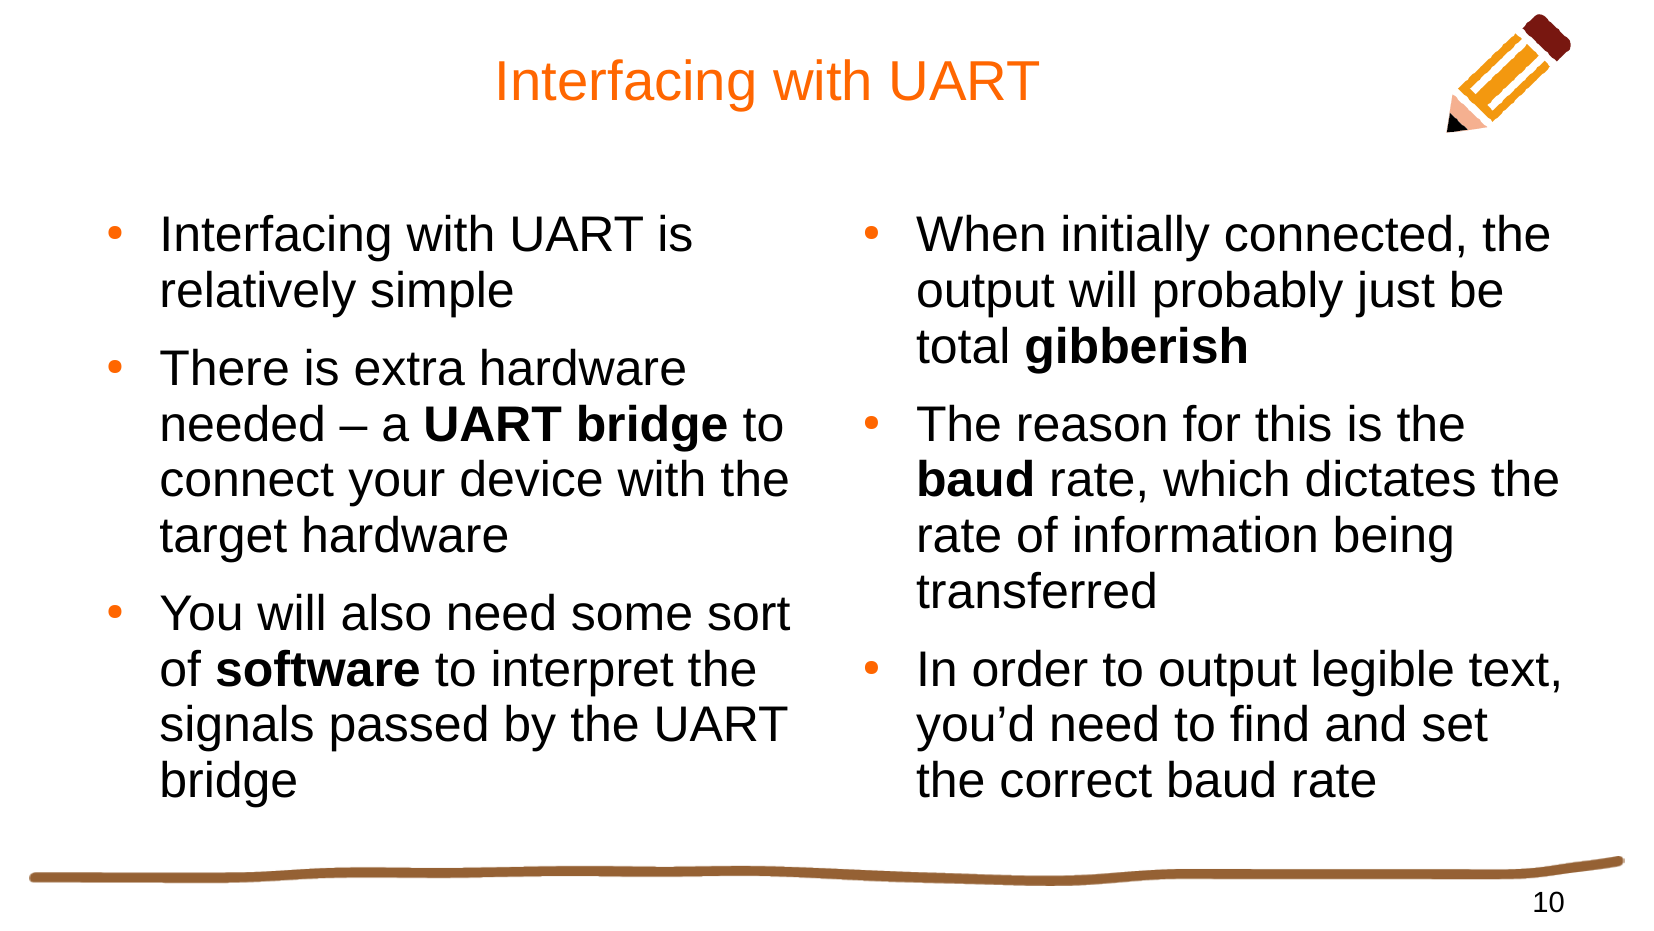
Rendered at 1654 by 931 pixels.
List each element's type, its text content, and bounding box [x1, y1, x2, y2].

picture [29, 856, 1625, 886]
title Interfacing with UART [88, 29, 1447, 133]
picture [1446, 14, 1571, 133]
list When initially connected, the output will probably just be total gibberish The reason for this is the baud rate, which dictates the rate of information being transferred In order to output legible text, you’d need to find and set the correct baud rate [845, 206, 1566, 857]
list Interfacing with UART is relatively simple There is extra hardware needed – a UART bridge to connect your device with the target hardware You will also need some sort of software to interpret the signals passed by the UART bridge [88, 206, 809, 857]
